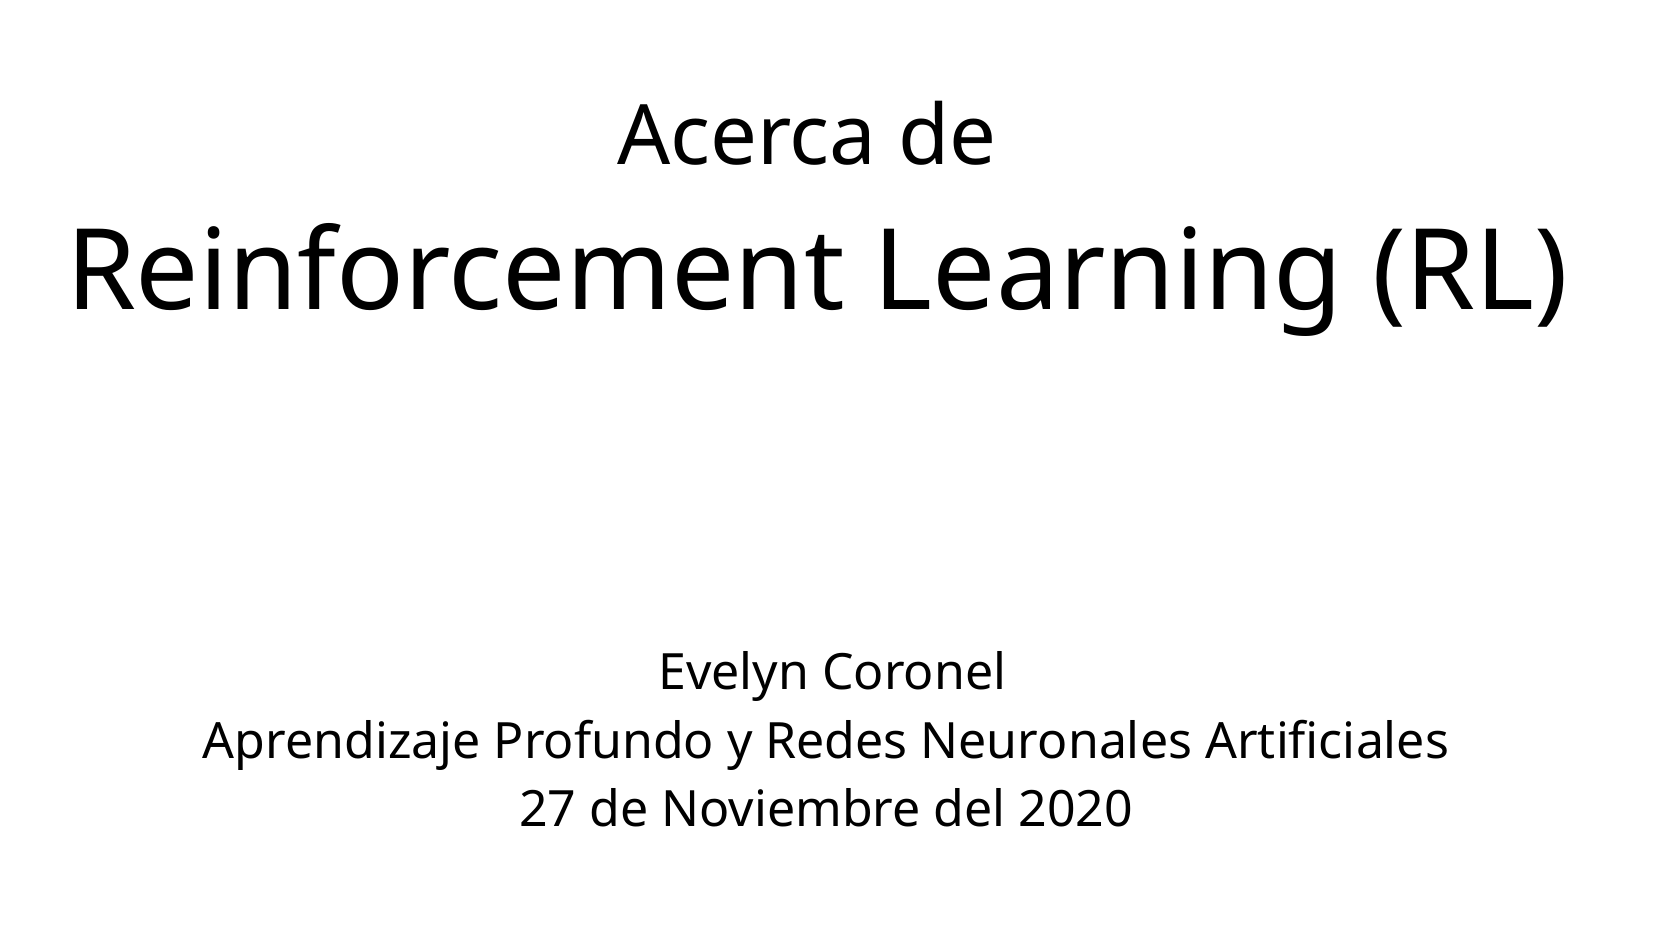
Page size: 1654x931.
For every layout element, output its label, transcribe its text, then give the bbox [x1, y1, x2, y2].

title Acerca de Reinforcement Learning (RL) [59, 0, 1577, 435]
subtitle Evelyn Coronel Aprendizaje Profundo y Redes Neuronales Artificiales 27 de Noviembre del 2020 [88, 561, 1577, 917]
